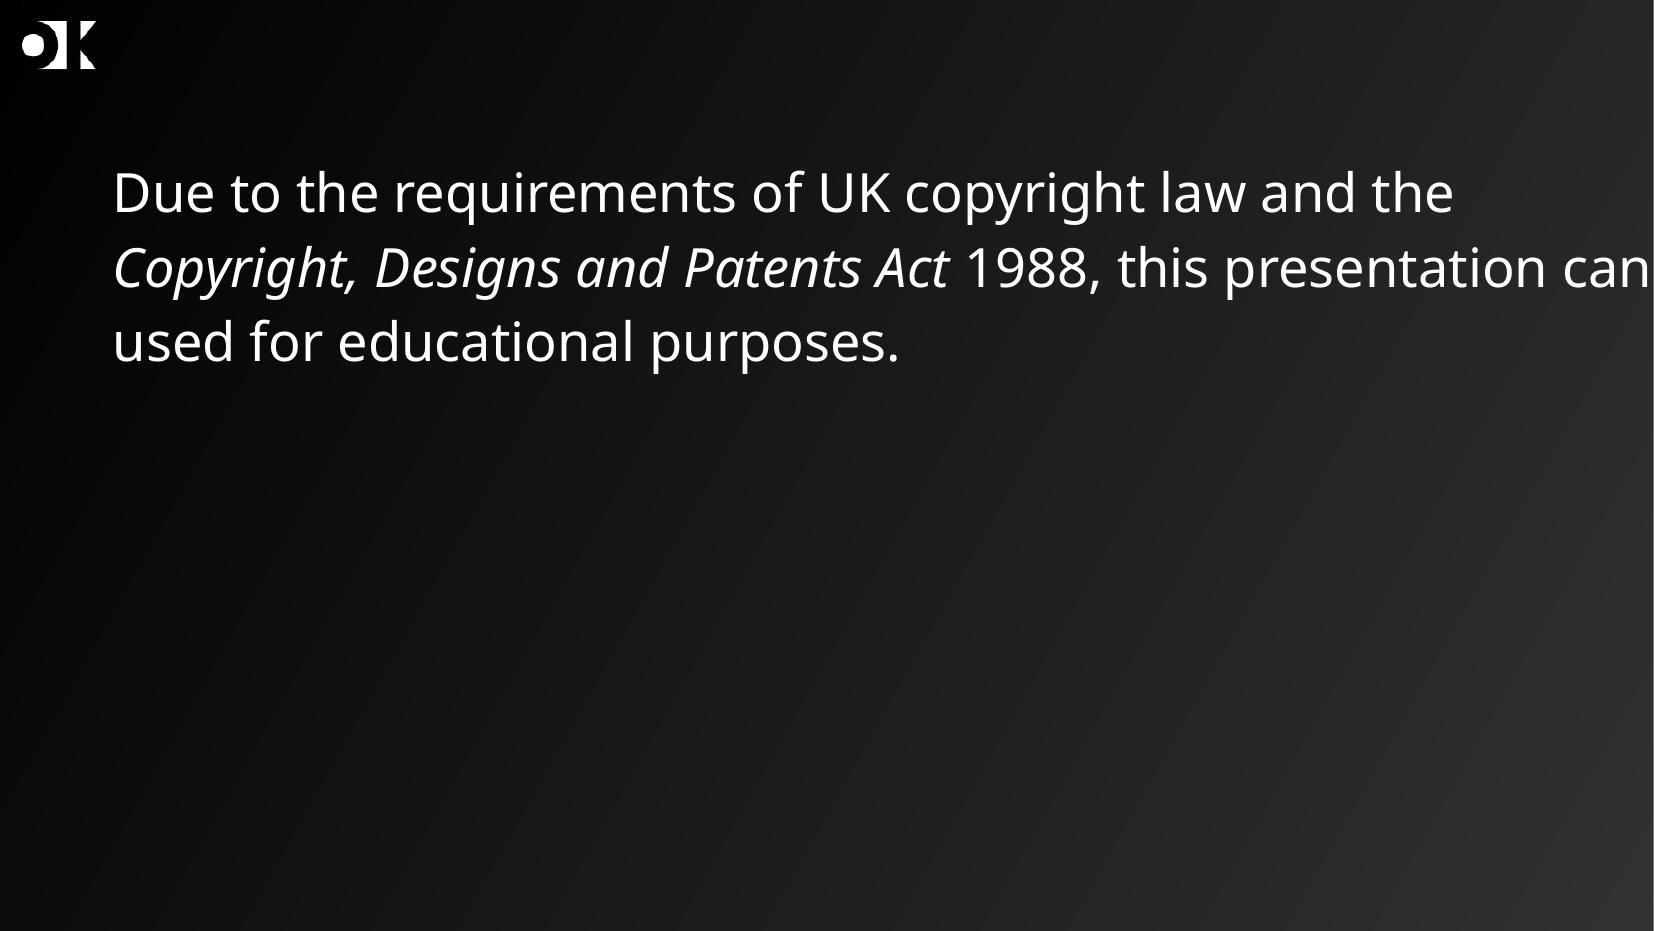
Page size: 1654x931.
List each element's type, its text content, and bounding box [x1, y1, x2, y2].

picture [0, 0, 1654, 931]
text_box Due to the requirements of UK copyright law and the Copyright, Designs and Patents Act 1988, this presentation can only be used for educational purposes. [97, 147, 1606, 931]
